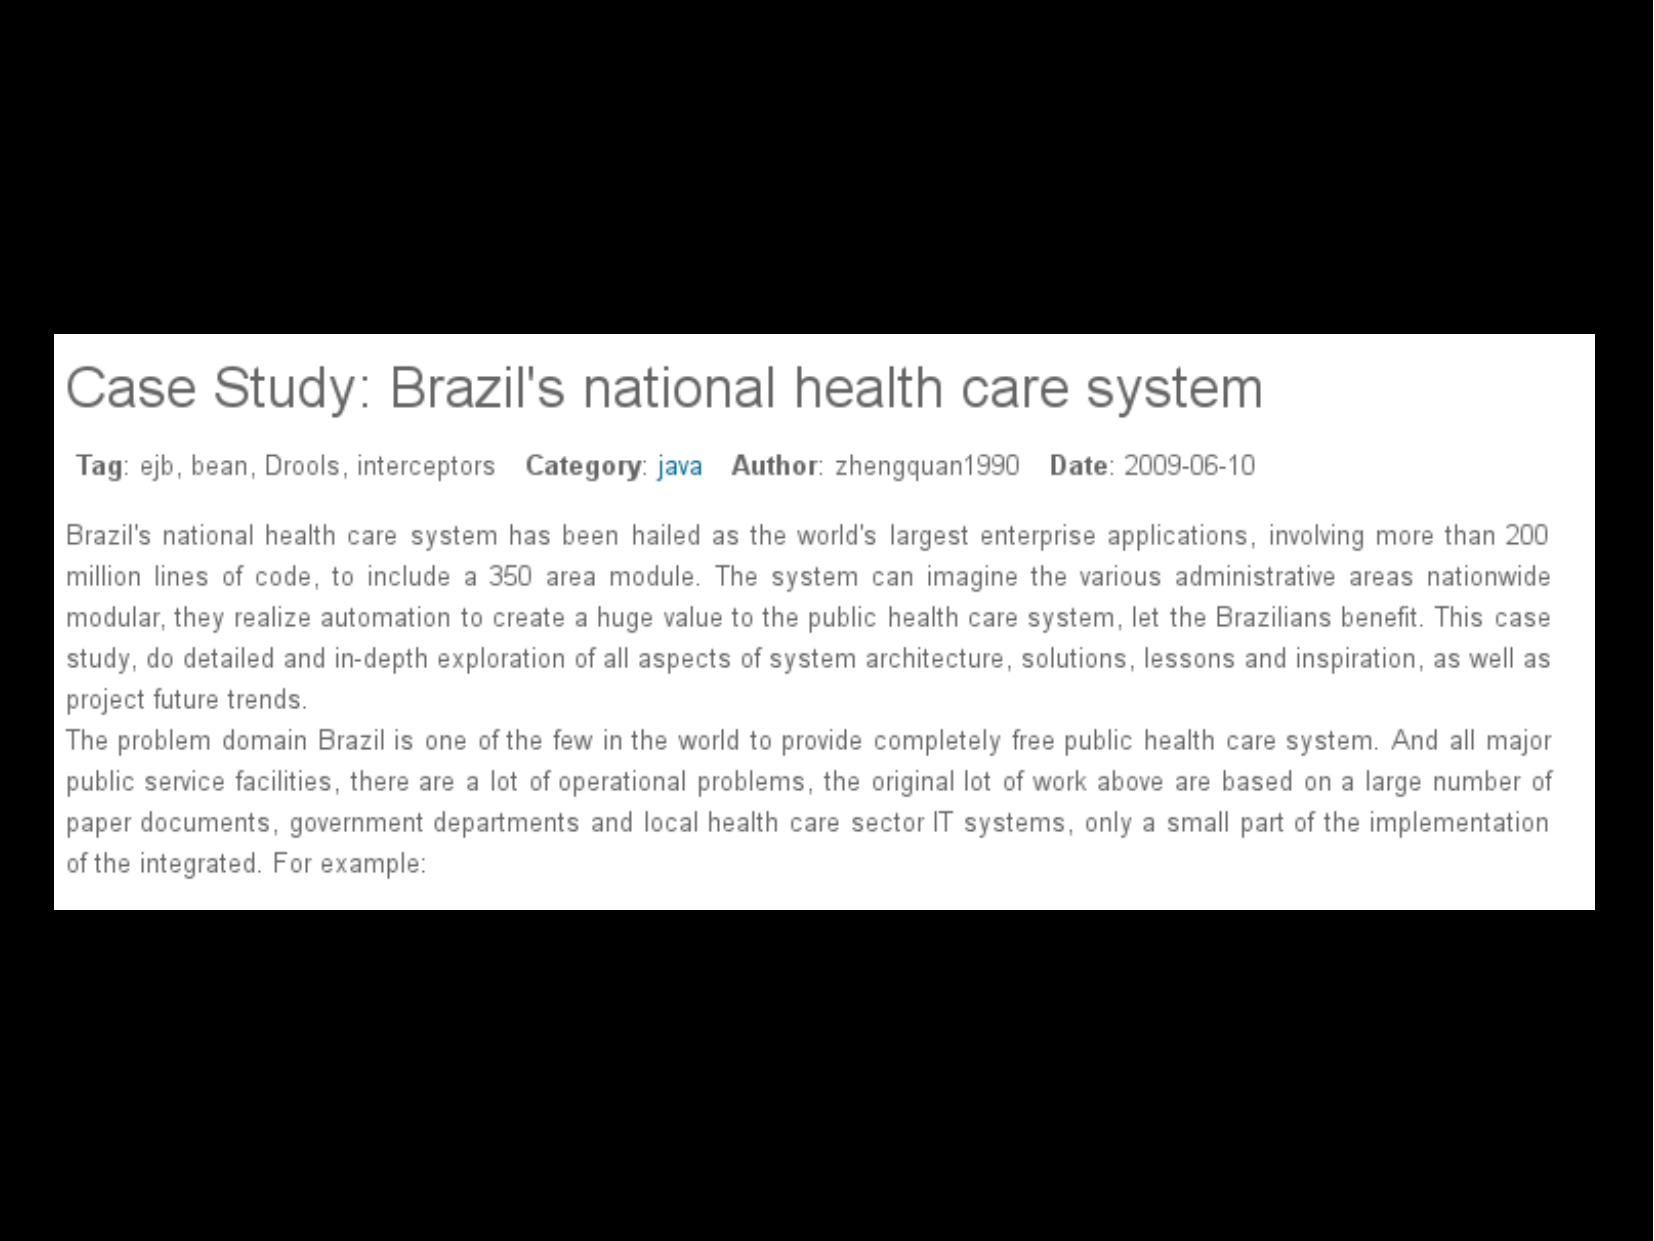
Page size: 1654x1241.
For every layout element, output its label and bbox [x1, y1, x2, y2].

picture [54, 334, 1595, 910]
